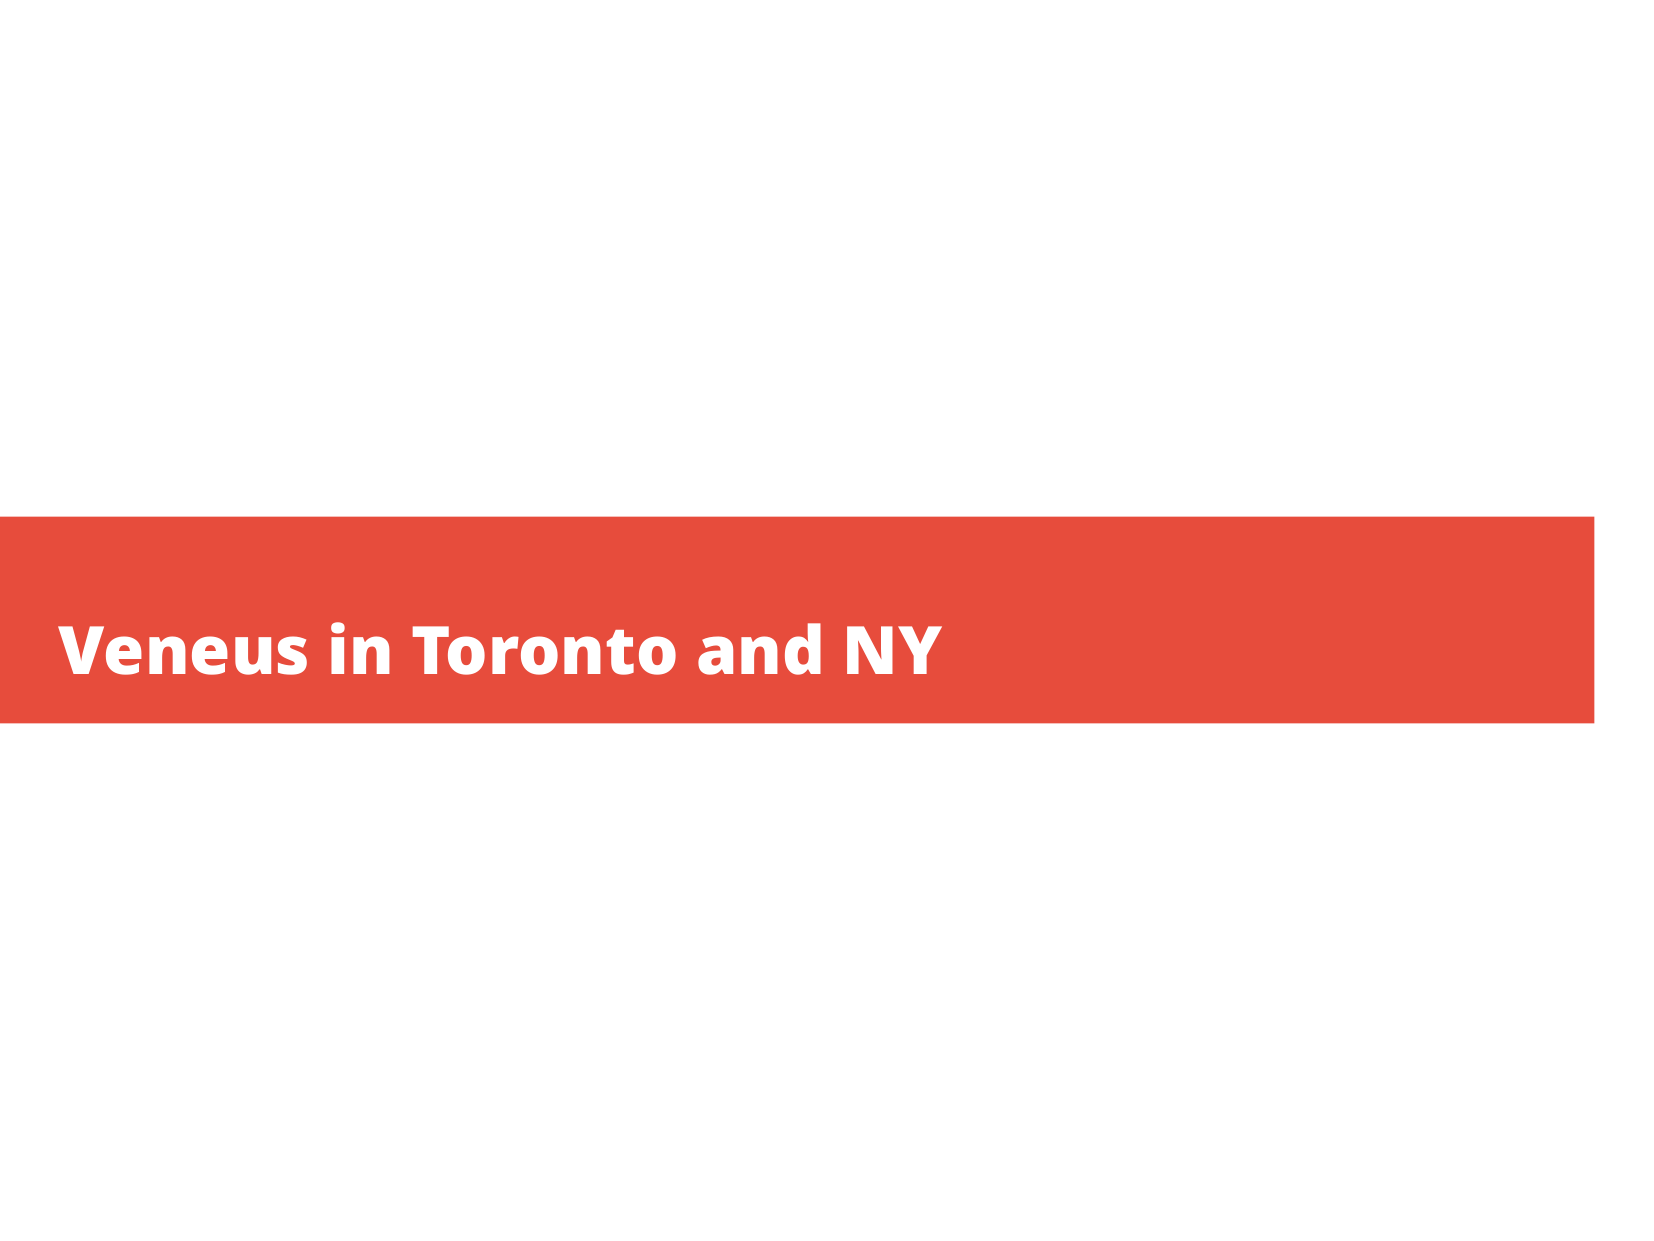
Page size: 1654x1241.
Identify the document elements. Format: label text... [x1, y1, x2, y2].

title Veneus in Toronto and NY [59, 546, 1595, 694]
